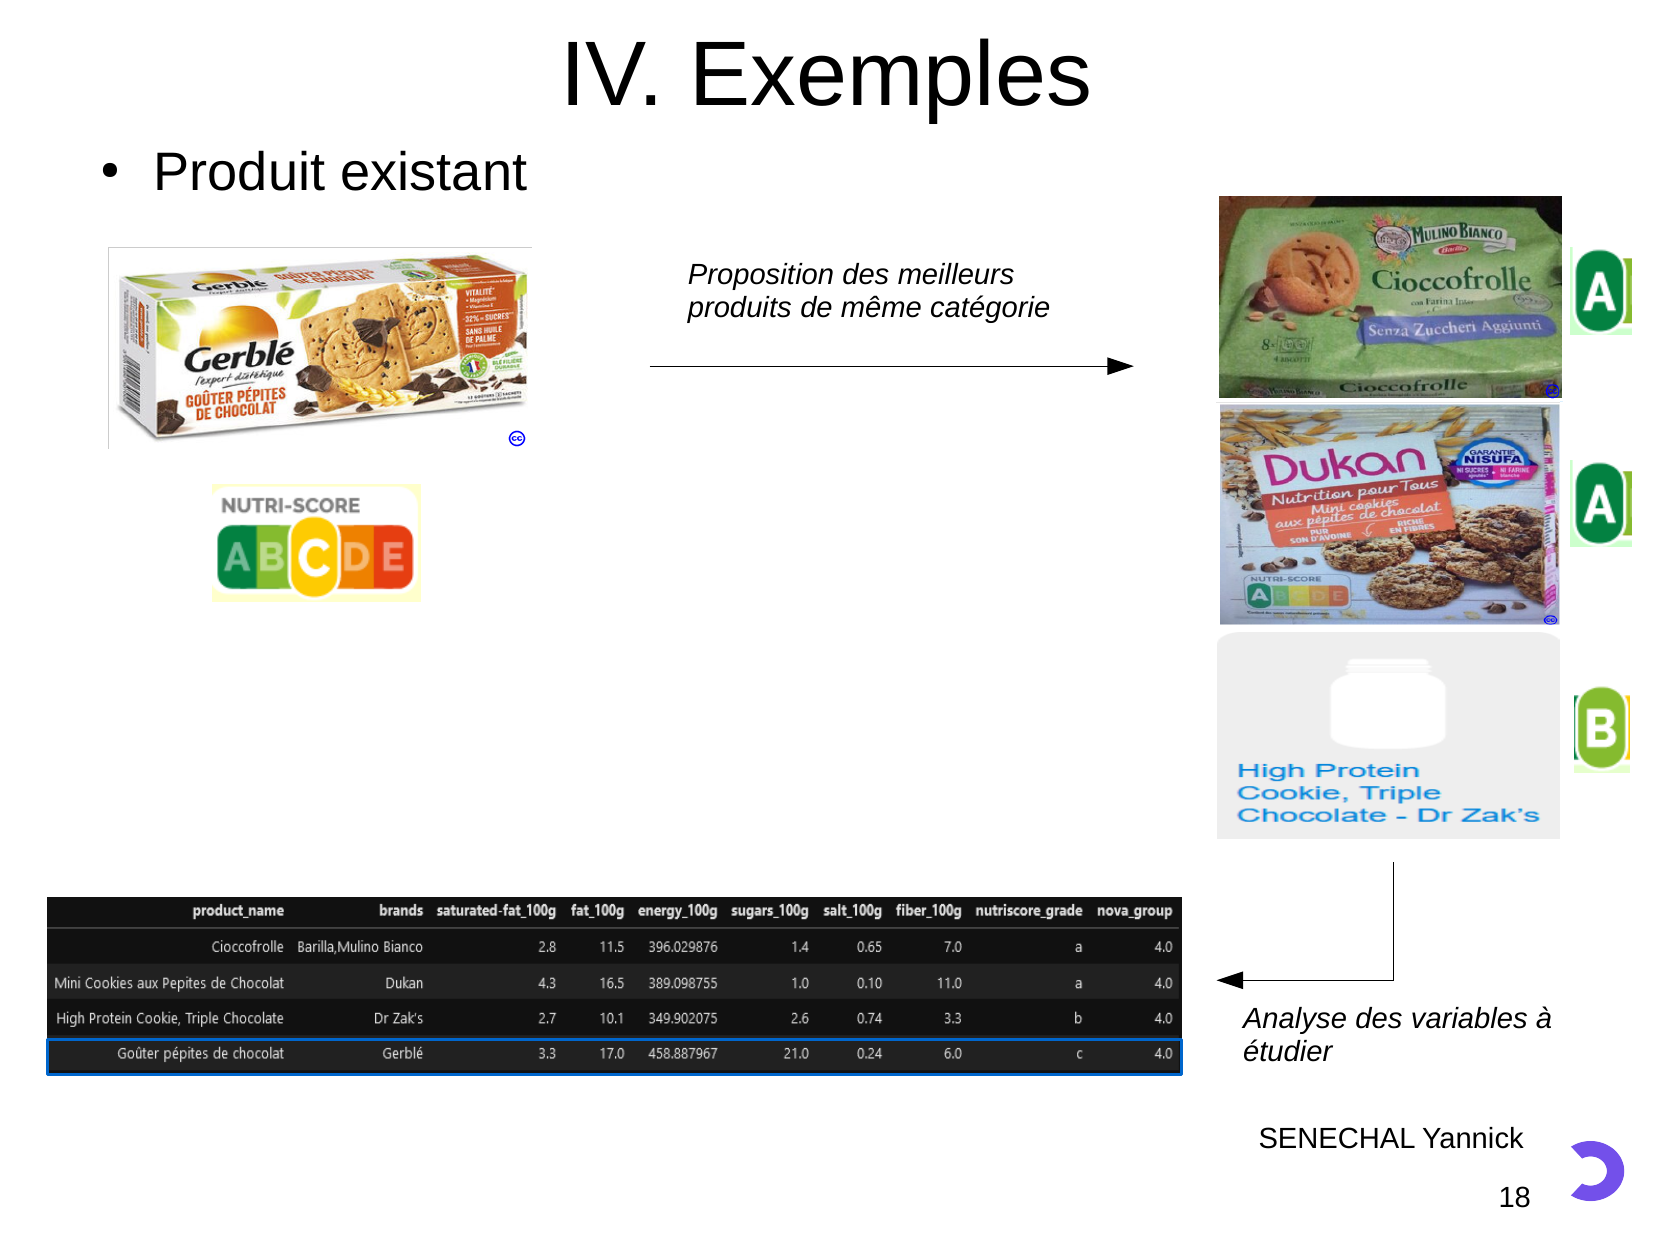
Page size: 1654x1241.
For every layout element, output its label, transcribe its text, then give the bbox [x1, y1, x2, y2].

picture [1570, 247, 1632, 335]
picture [106, 247, 532, 449]
picture [212, 484, 421, 602]
list Produit existant [82, 141, 1571, 961]
text_box Analyse des variables à étudier [1228, 994, 1630, 1075]
picture [1216, 192, 1563, 626]
picture [1539, 1125, 1642, 1217]
picture [1217, 632, 1560, 839]
picture [49, 1041, 1180, 1073]
picture [1570, 460, 1632, 547]
picture [47, 897, 1182, 1038]
title IV. Exemples [82, 0, 1571, 141]
picture [1574, 684, 1630, 773]
text_box Proposition des meilleurs produits de même catégorie [673, 250, 1075, 331]
